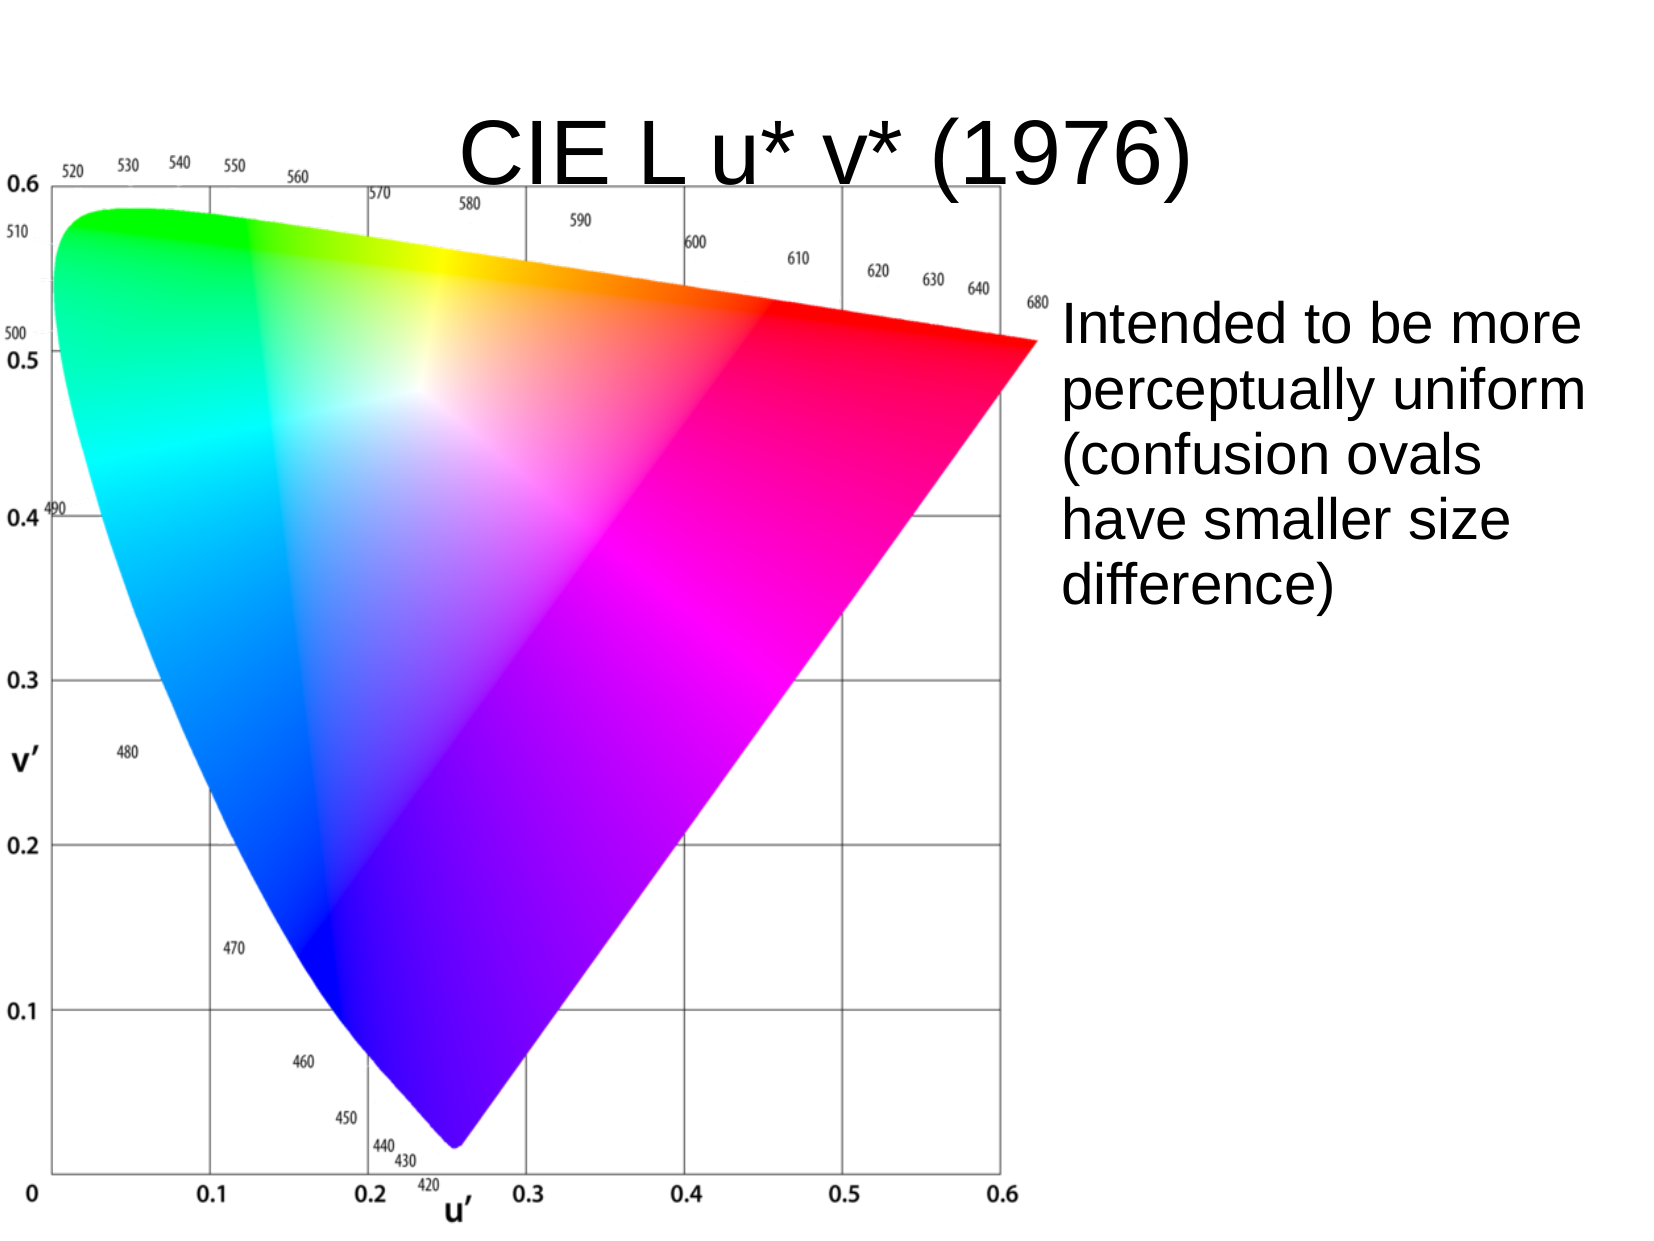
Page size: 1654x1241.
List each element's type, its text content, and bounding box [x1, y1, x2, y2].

title CIE L u* v* (1976) [82, 49, 1571, 257]
picture [0, 132, 1053, 1229]
text_box Intended to be more perceptually uniform (confusion ovals have smaller size difference) [1046, 283, 1636, 1241]
